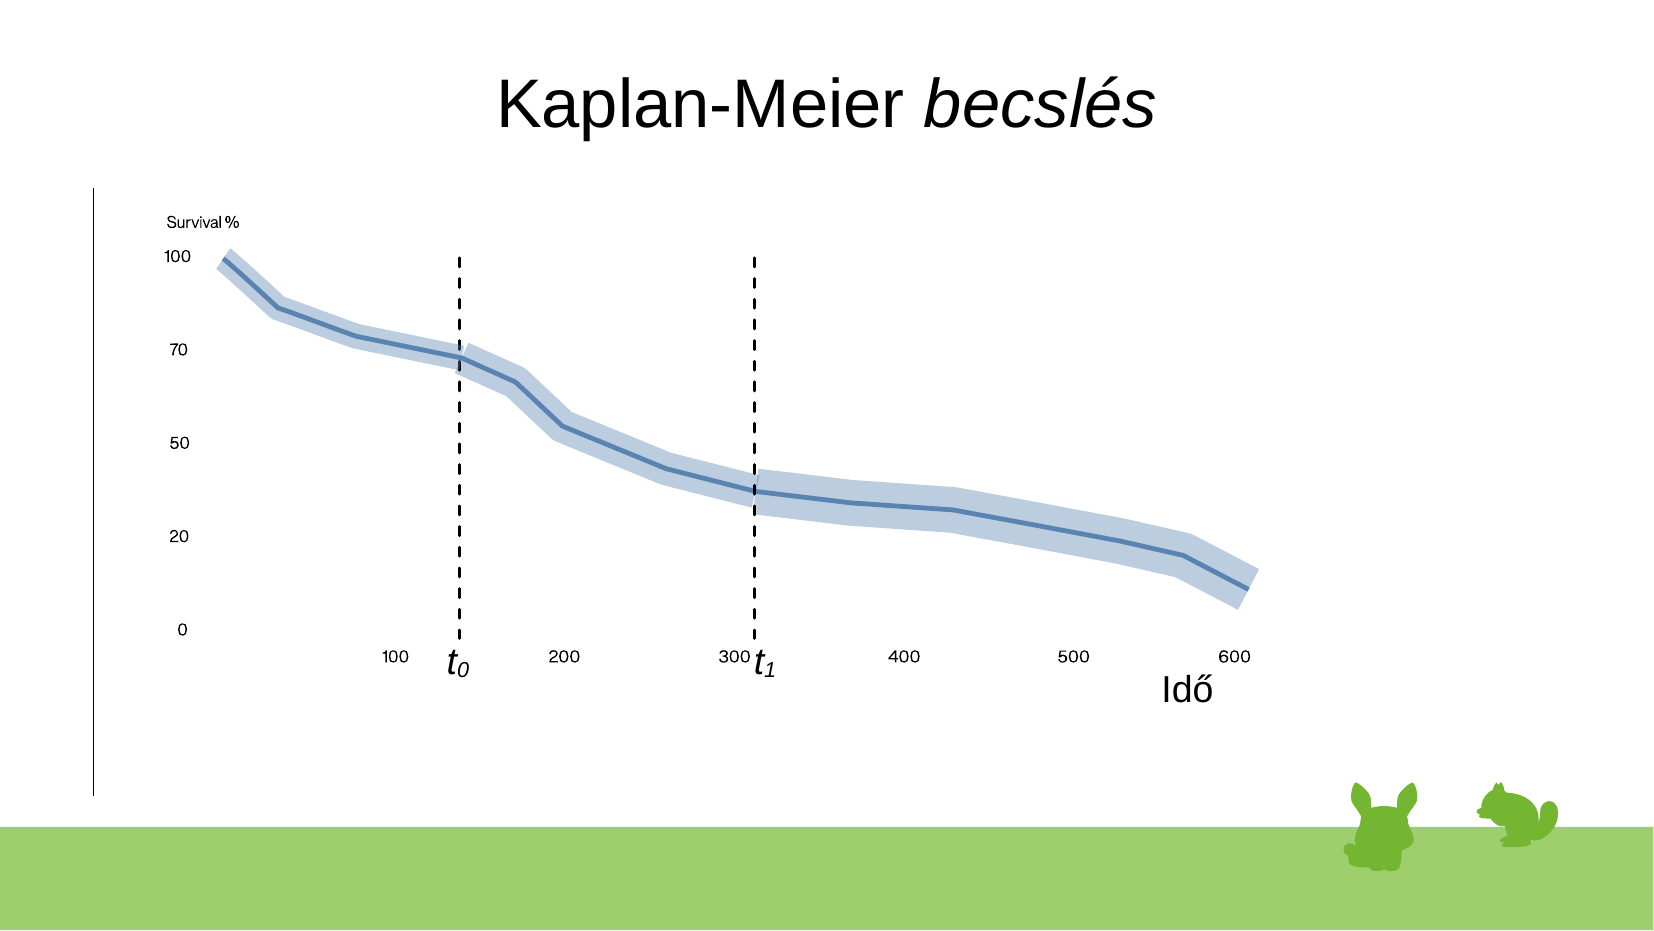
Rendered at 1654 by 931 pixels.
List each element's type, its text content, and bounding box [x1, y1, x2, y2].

text_box t0 [431, 633, 505, 691]
picture [92, 188, 1320, 796]
text_box Idő [1146, 661, 1288, 719]
text_box t1 [738, 633, 812, 691]
title Kaplan-Meier becslés [88, 29, 1565, 178]
